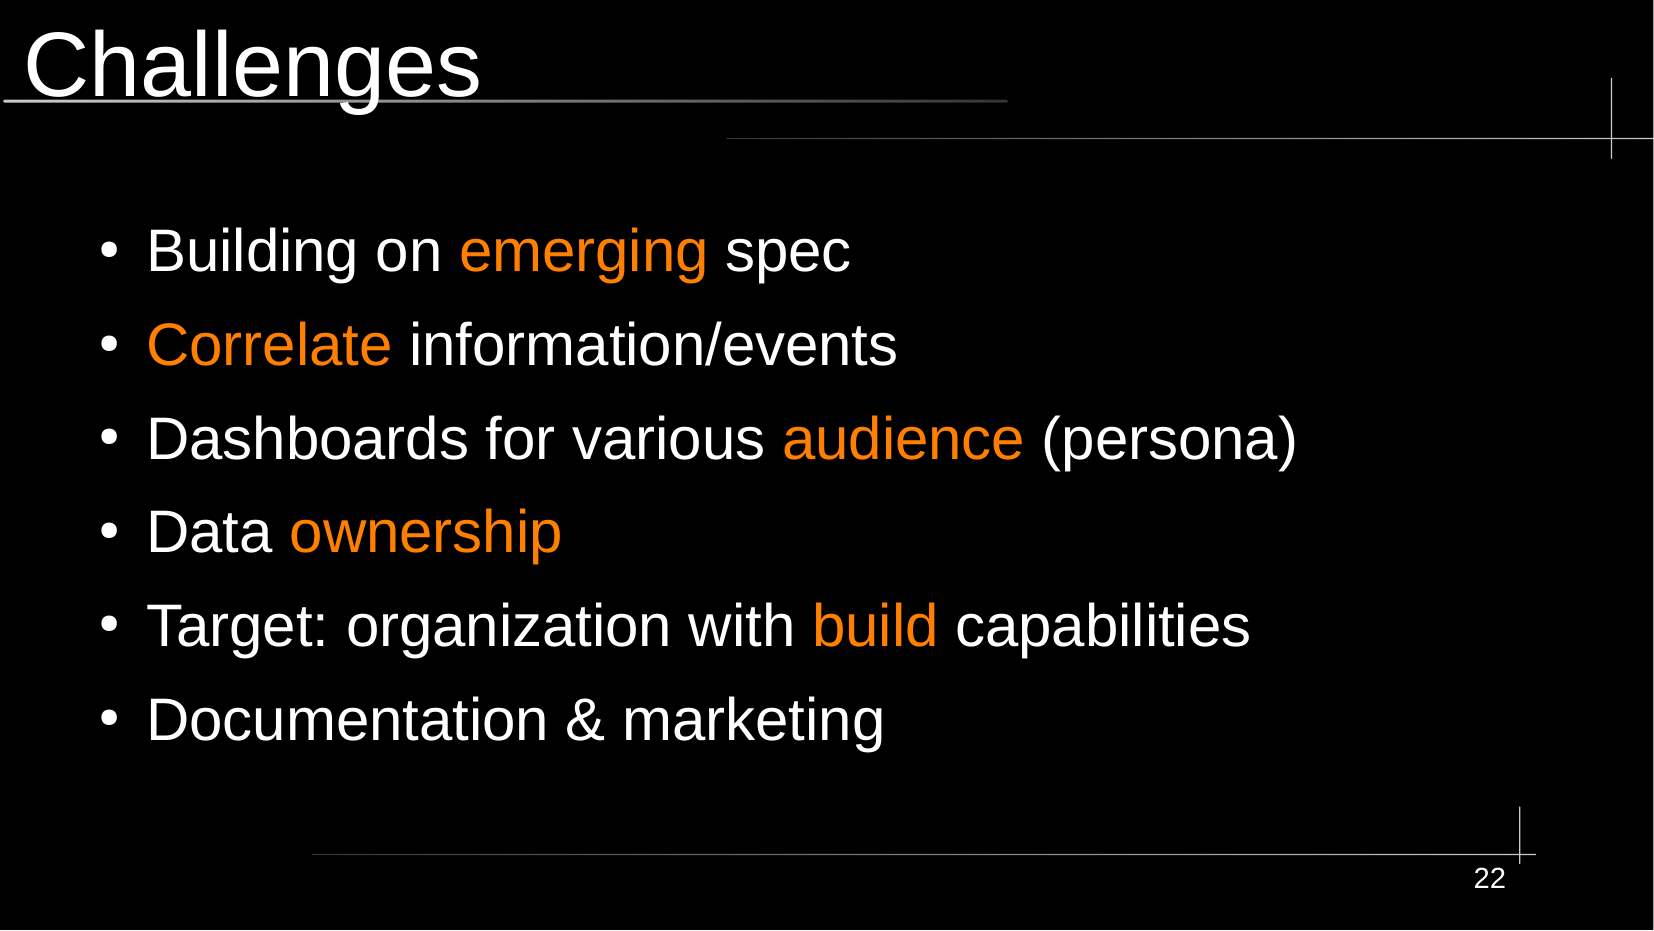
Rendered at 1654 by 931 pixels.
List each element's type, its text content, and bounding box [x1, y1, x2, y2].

list Building on emerging spec Correlate information/events Dashboards for various audience (persona) Data ownership Target: organization with build capabilities Documentation & marketing [82, 217, 1571, 758]
title Challenges [23, 11, 1589, 119]
